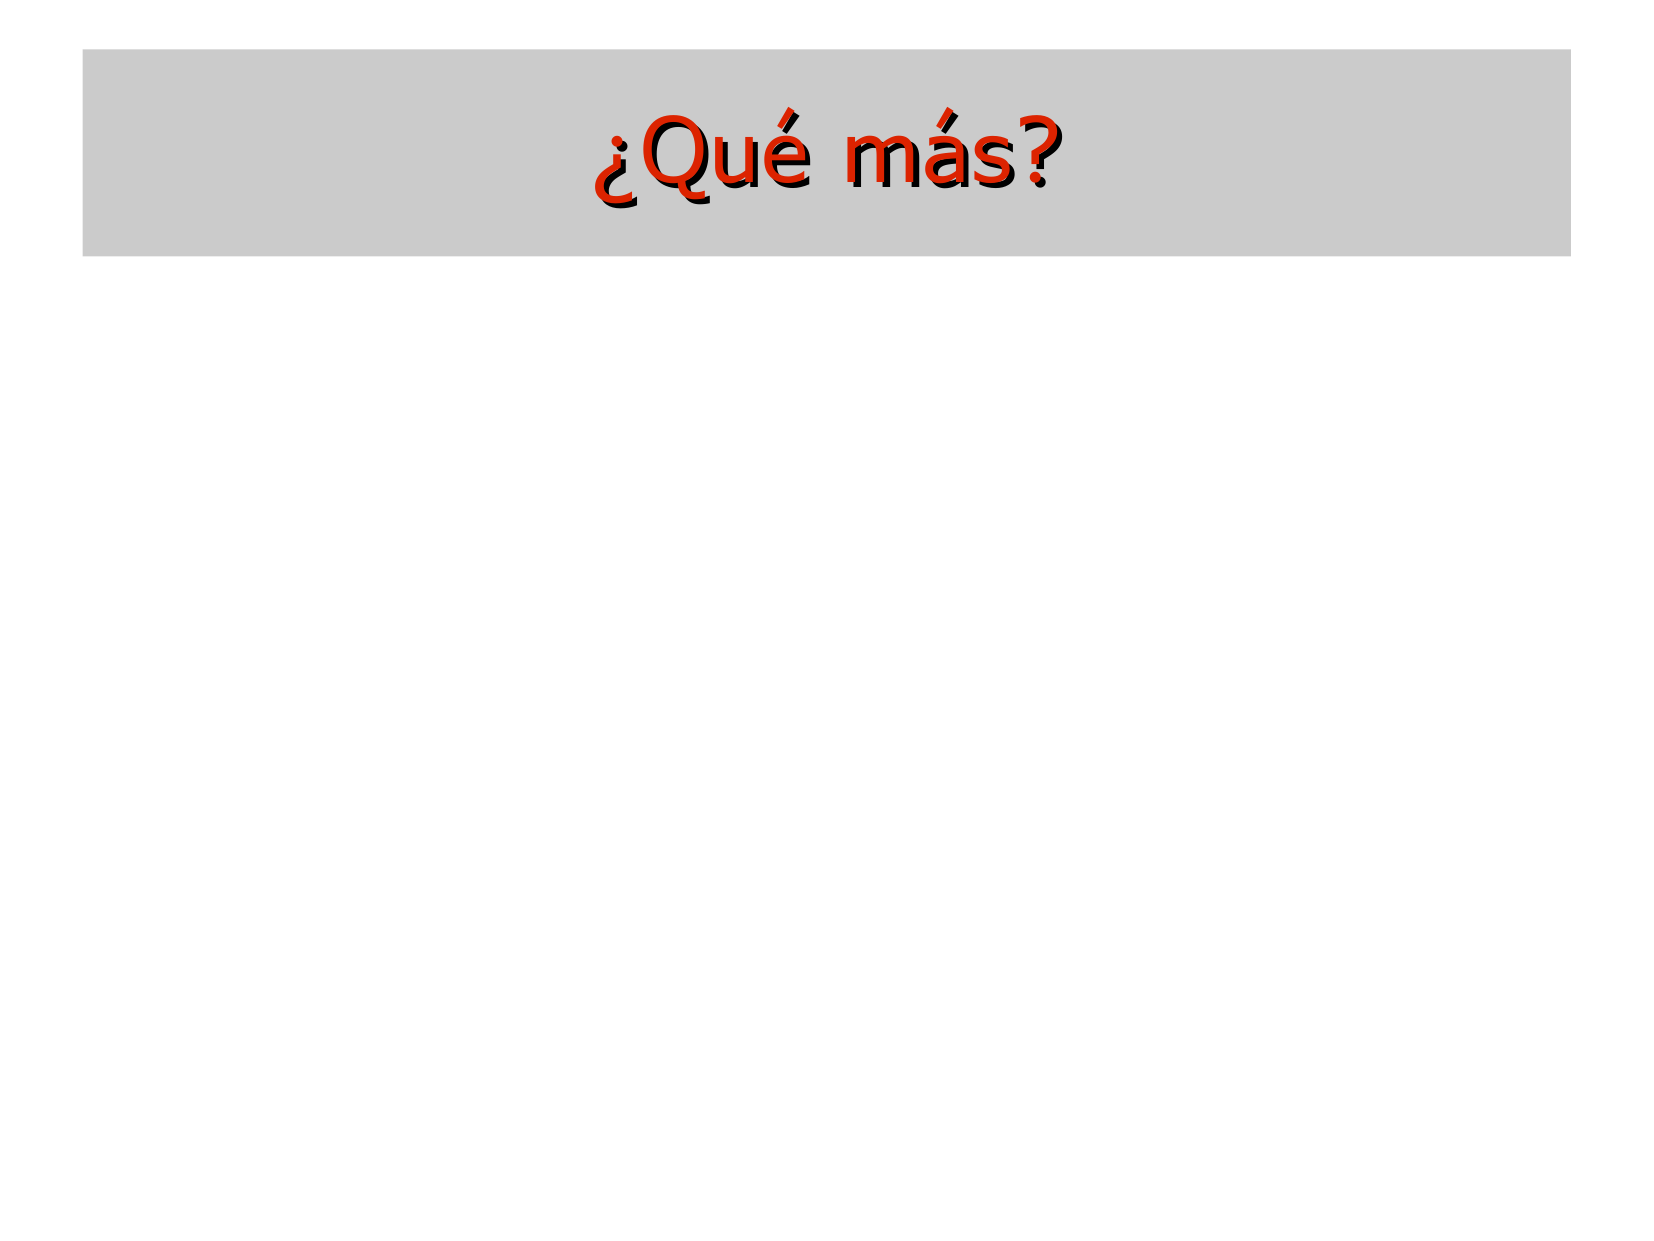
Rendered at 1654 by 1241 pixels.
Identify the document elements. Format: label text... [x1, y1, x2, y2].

title ¿Qué más? [82, 49, 1571, 257]
